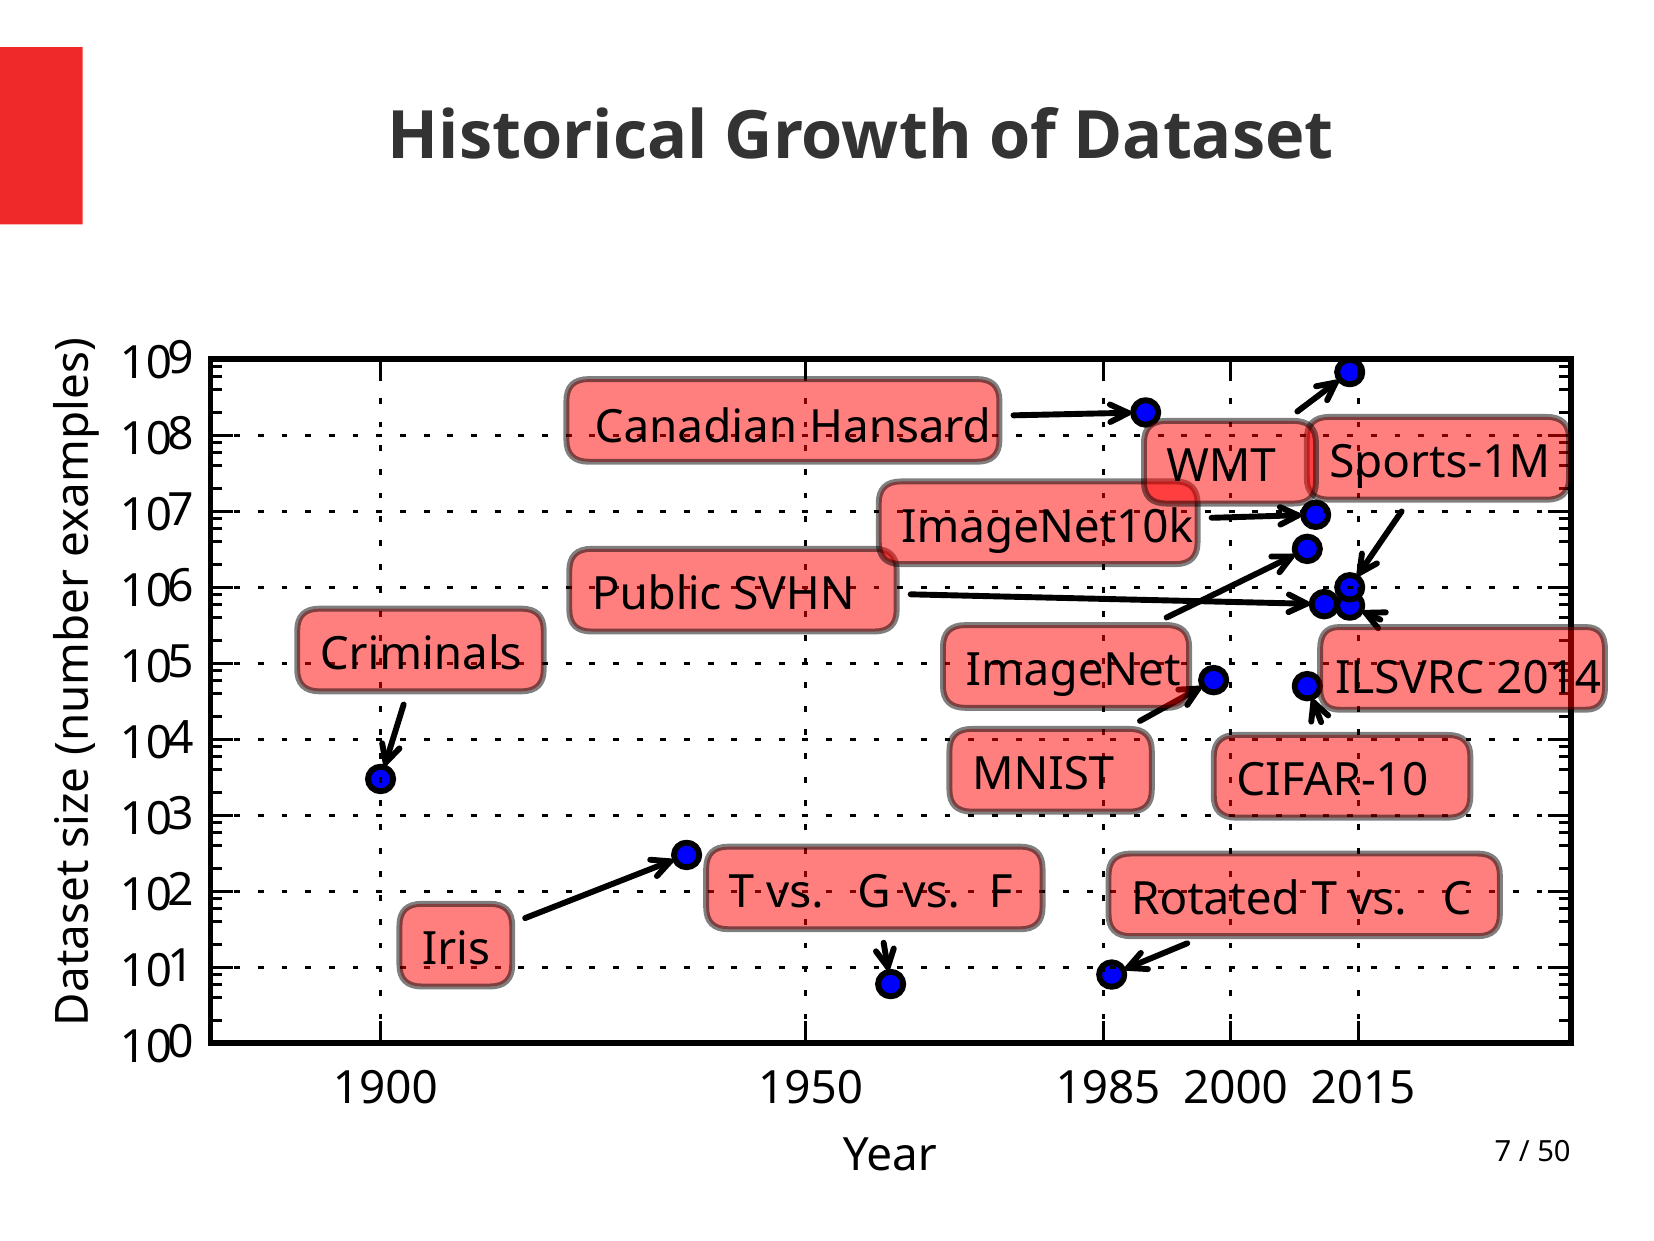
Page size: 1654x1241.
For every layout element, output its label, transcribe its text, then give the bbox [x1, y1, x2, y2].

text_box 2 [167, 856, 202, 908]
text_box Canadian Hansard [594, 393, 974, 446]
text_box Year [843, 1121, 944, 1177]
text_box 10 [119, 405, 180, 461]
text_box [566, 379, 1000, 462]
text_box [399, 903, 513, 987]
text_box Criminals [319, 620, 542, 676]
text_box [367, 766, 394, 792]
text_box 4 [167, 704, 202, 756]
text_box [878, 971, 904, 997]
text_box [569, 400, 1569, 632]
text_box ImageNet [965, 636, 1197, 692]
text_box [1294, 627, 1605, 710]
text_box 2000 [1183, 1054, 1304, 1111]
text_box 10 [119, 1013, 180, 1069]
text_box 10 [119, 481, 180, 537]
text_box 1 [167, 932, 202, 984]
text_box T vs. [728, 858, 841, 914]
text_box 10 [119, 785, 180, 841]
text_box [1303, 502, 1329, 528]
text_box [1337, 362, 1359, 385]
text_box 1985 [1055, 1054, 1176, 1111]
text_box 8 [167, 400, 202, 452]
text_box G vs. [857, 858, 977, 914]
text_box 10 [119, 709, 180, 765]
text_box 0 [167, 1008, 202, 1060]
text_box 10 [119, 329, 180, 385]
text_box 10 [119, 861, 180, 917]
text_box 10 [119, 557, 180, 613]
text_box [949, 728, 1152, 812]
text_box [1201, 667, 1227, 693]
text_box 1950 [758, 1054, 879, 1111]
text_box 2015 [1310, 1054, 1431, 1111]
text_box Sports-1M [1329, 428, 1569, 484]
text_box [706, 846, 1043, 930]
text_box 5 [167, 628, 202, 680]
text_box ImageNet10k [901, 493, 1220, 549]
text_box ILSVRC 2014 [1335, 645, 1623, 697]
text_box [1108, 853, 1500, 937]
text_box Iris [421, 915, 494, 971]
text_box 3 [167, 780, 202, 832]
text_box [673, 842, 700, 868]
text_box 10 [119, 937, 180, 993]
text_box Public SVHN [591, 560, 881, 616]
text_box MNIST [971, 740, 1121, 796]
text_box [297, 608, 544, 692]
text_box [942, 625, 1189, 708]
text_box Dataset size (number examples) [38, 255, 94, 1027]
text_box C [1442, 865, 1488, 921]
text_box 9 [167, 324, 202, 377]
text_box Rotated T vs. [1131, 865, 1442, 921]
text_box 7 [167, 476, 202, 528]
text_box CIFAR-10 [1236, 746, 1447, 802]
text_box [1311, 575, 1363, 618]
text_box F [988, 858, 1034, 914]
text_box 1900 [332, 1054, 454, 1111]
text_box 10 [119, 633, 180, 689]
text_box WMT [1166, 432, 1283, 488]
text_box [1213, 734, 1471, 818]
text_box 6 [167, 552, 202, 604]
title Historical Growth of Dataset [135, 90, 1588, 176]
text_box [1294, 536, 1320, 562]
text_box [1099, 962, 1125, 987]
